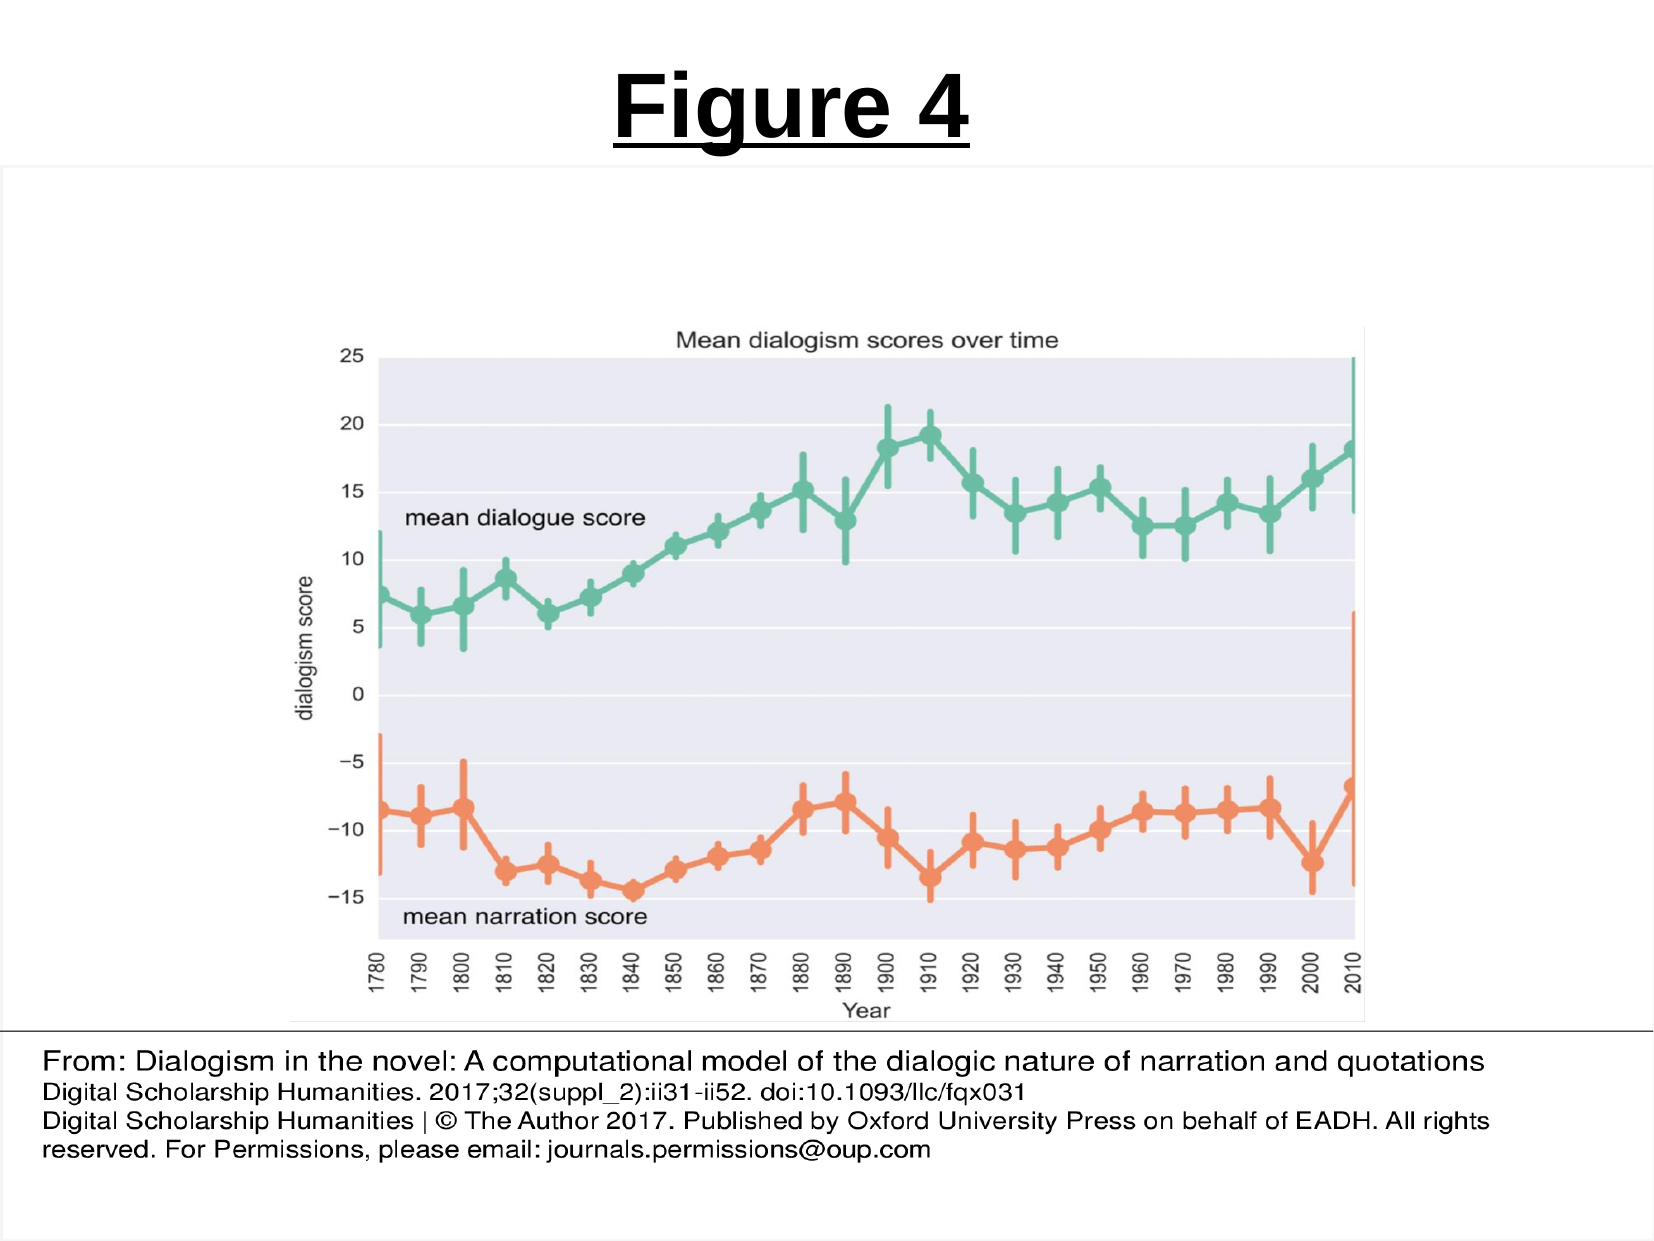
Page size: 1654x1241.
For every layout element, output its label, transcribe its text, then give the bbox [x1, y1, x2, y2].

picture [0, 165, 1654, 1241]
title Figure 4 [401, 35, 1182, 165]
